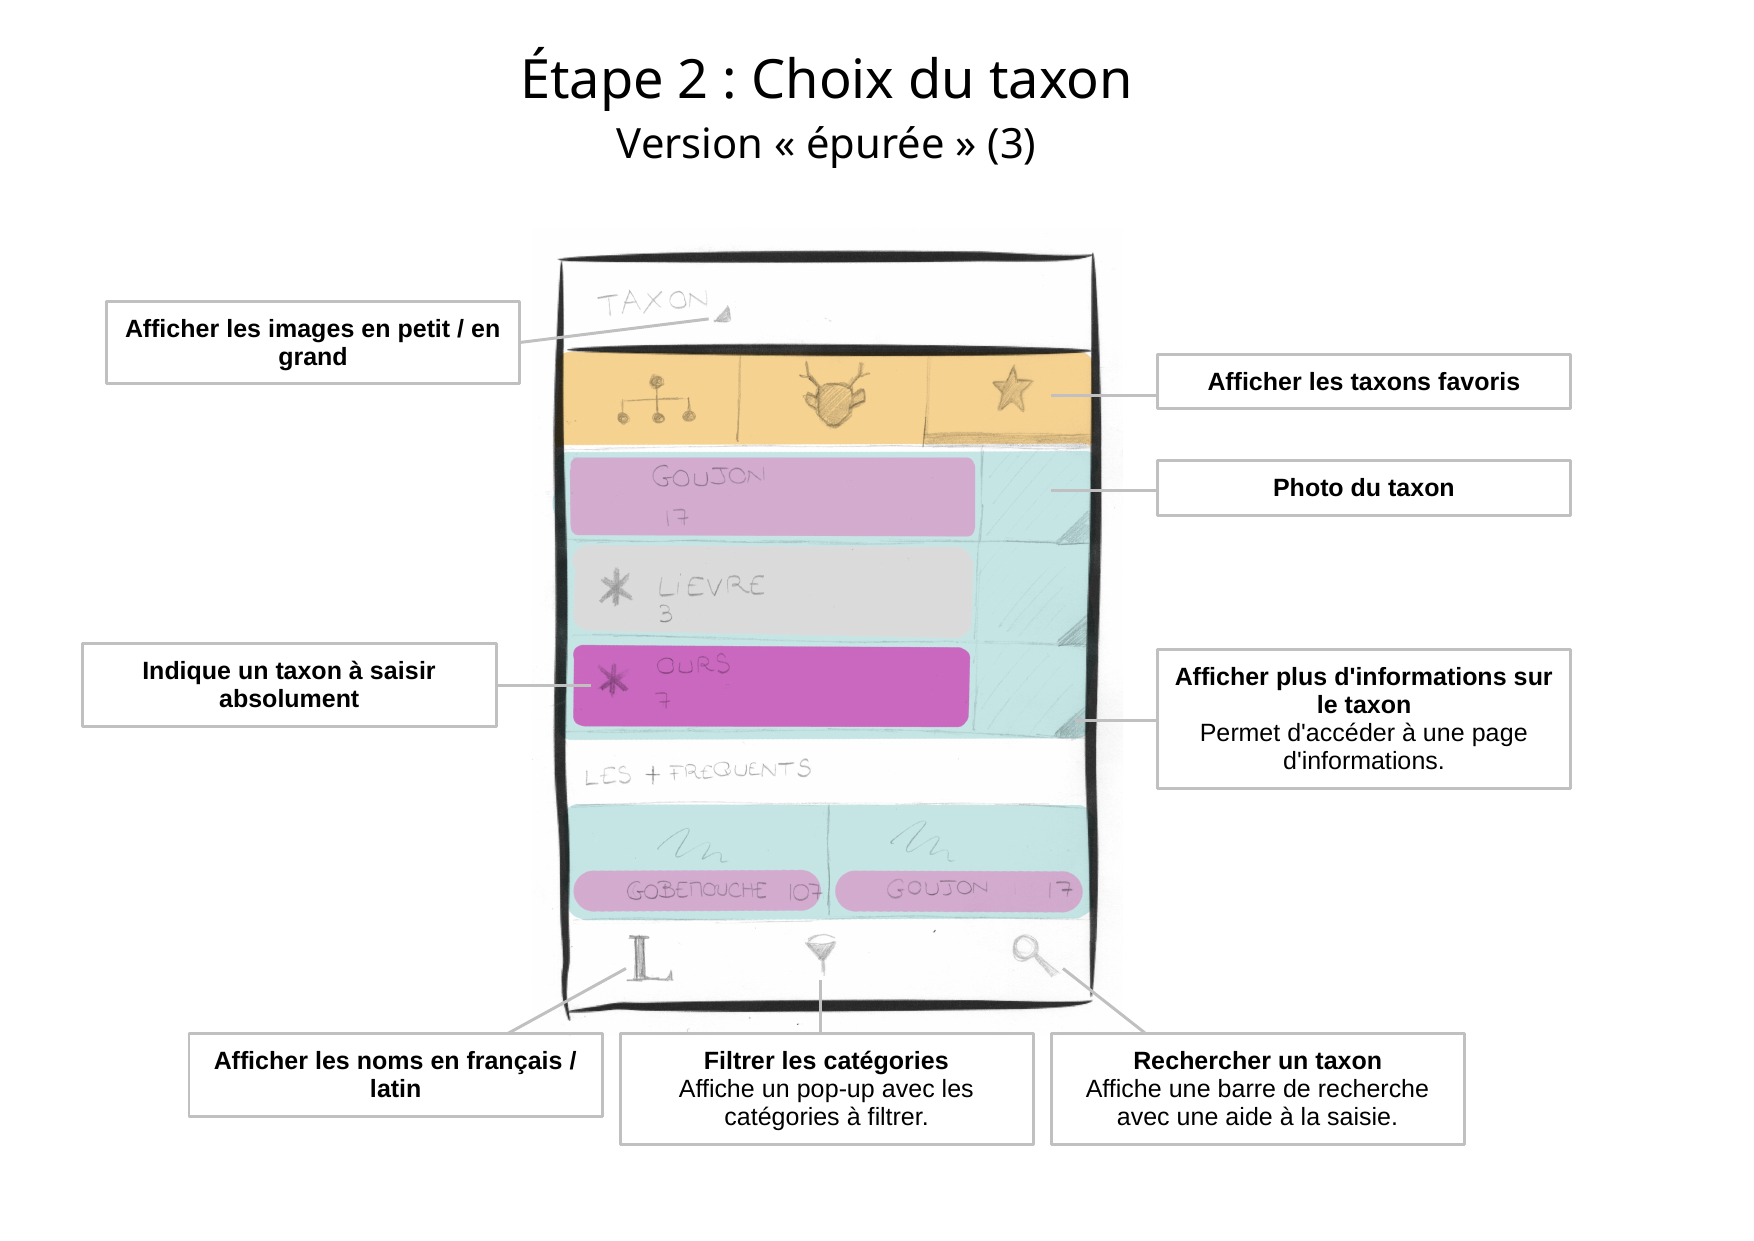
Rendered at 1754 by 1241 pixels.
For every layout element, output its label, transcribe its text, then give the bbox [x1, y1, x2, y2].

list Afficher les taxons favoris [1157, 354, 1571, 409]
list Rechercher un taxon Affiche une barre de recherche avec une aide à la saisie. [1051, 1033, 1465, 1145]
list Afficher les images en petit / en grand [106, 301, 520, 384]
list Afficher plus d'informations sur le taxon Permet d'accéder à une page d'informations. [1157, 649, 1571, 789]
picture [531, 227, 1123, 1036]
list Afficher les noms en français / latin [188, 1033, 603, 1117]
list Indique un taxon à saisir absolument [82, 643, 497, 727]
list Photo du taxon [1157, 460, 1571, 516]
title Étape 2 : Choix du taxon Version « épurée » (3) [0, 2, 1654, 210]
list Filtrer les catégories Affiche un pop-up avec les catégories à filtrer. [620, 1033, 1034, 1145]
